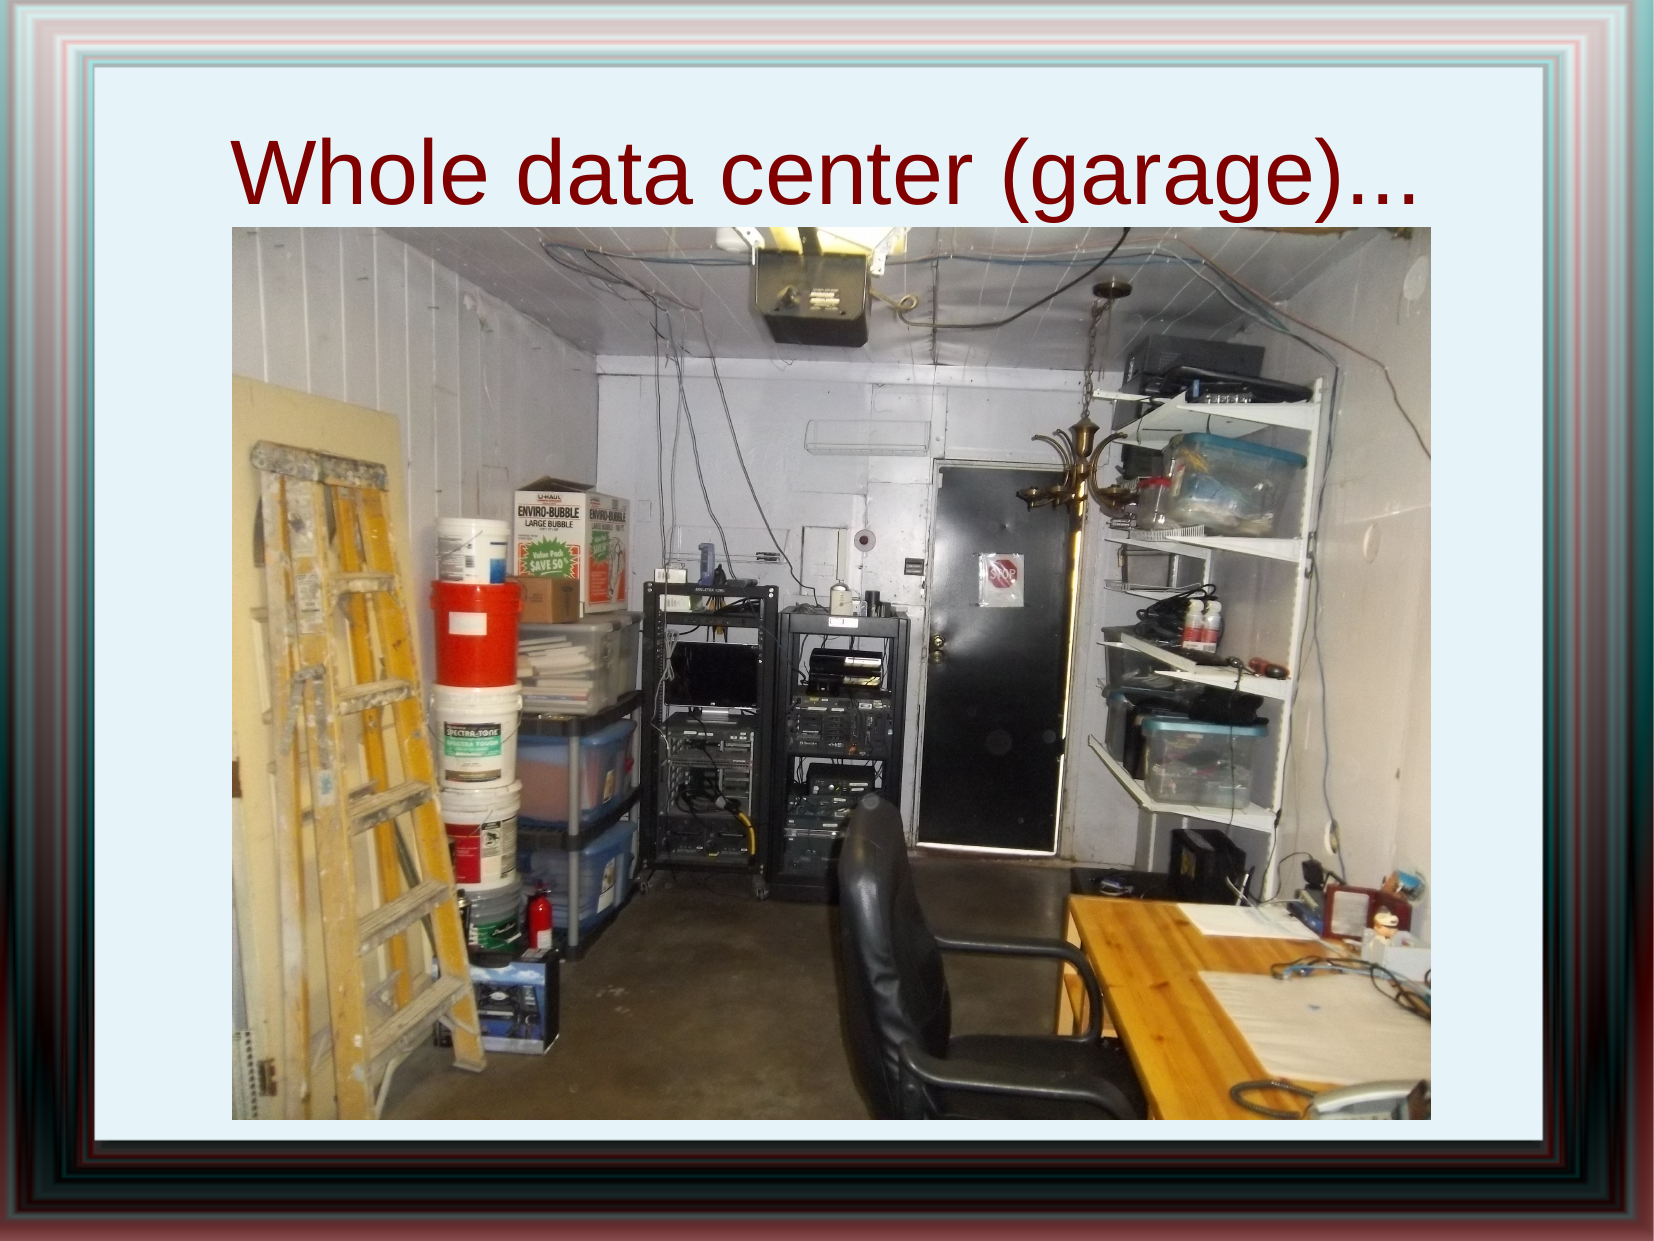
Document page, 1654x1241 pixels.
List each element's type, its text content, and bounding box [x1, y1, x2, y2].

title Whole data center (garage)... [118, 95, 1536, 250]
picture [0, 0, 1654, 1241]
